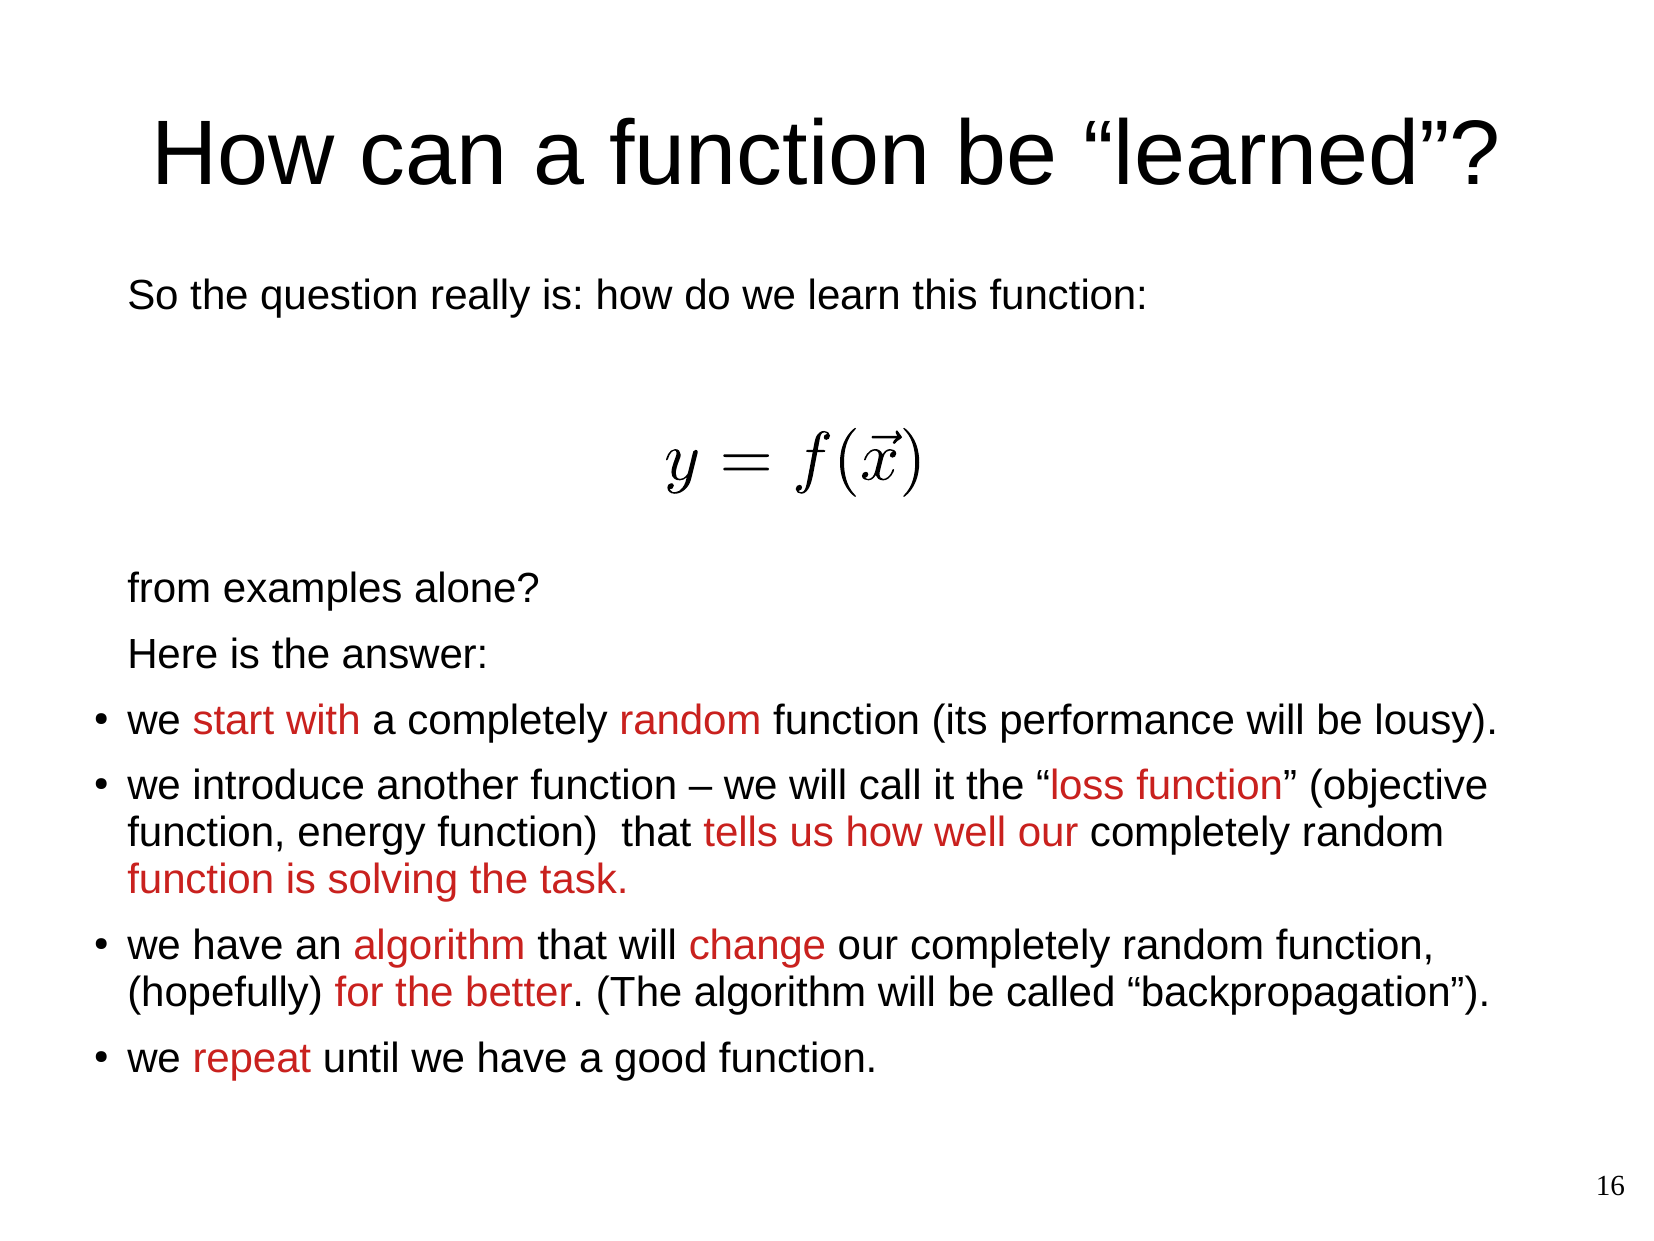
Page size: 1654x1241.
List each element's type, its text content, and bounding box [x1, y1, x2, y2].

list So the question really is: how do we learn this function: from examples alone? Here is the answer: we start with a completely random function (its performance will be lousy). we introduce another function – we will call it the “loss function” (objective function, energy function) that tells us how well our completely random function is solving the task. we have an algorithm that will change our completely random function, (hopefully) for the better. (The algorithm will be called “backpropagation”). we repeat until we have a good function. [82, 271, 1571, 1087]
picture [661, 425, 929, 500]
title How can a function be “learned”? [82, 49, 1571, 257]
